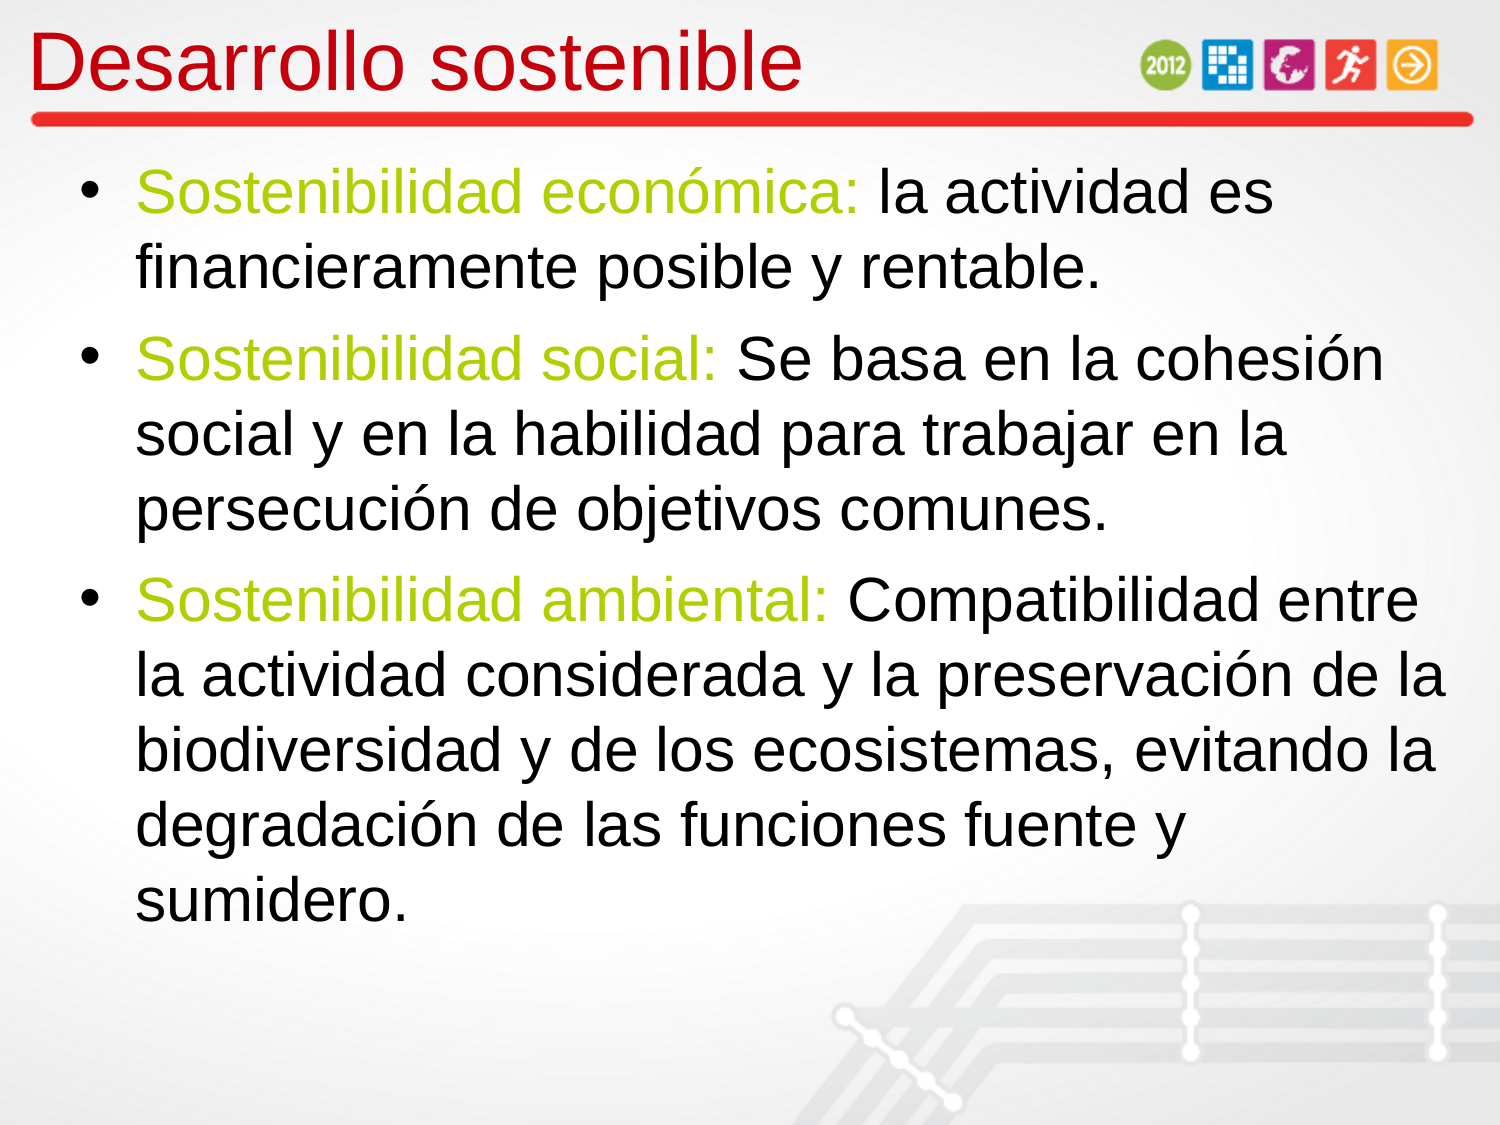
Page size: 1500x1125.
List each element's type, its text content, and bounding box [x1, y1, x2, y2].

list Sostenibilidad económica: la actividad es financieramente posible y rentable. Sostenibilidad social: Se basa en la cohesión social y en la habilidad para trabajar en la persecución de objetivos comunes. Sostenibilidad ambiental: Compatibilidad entre la actividad considerada y la preservación de la biodiversidad y de los ecosistemas, evitando la degradación de las funciones fuente y sumidero. [64, 136, 1465, 1125]
picture [0, 0, 1500, 1125]
title Desarrollo sostenible [12, 0, 976, 121]
